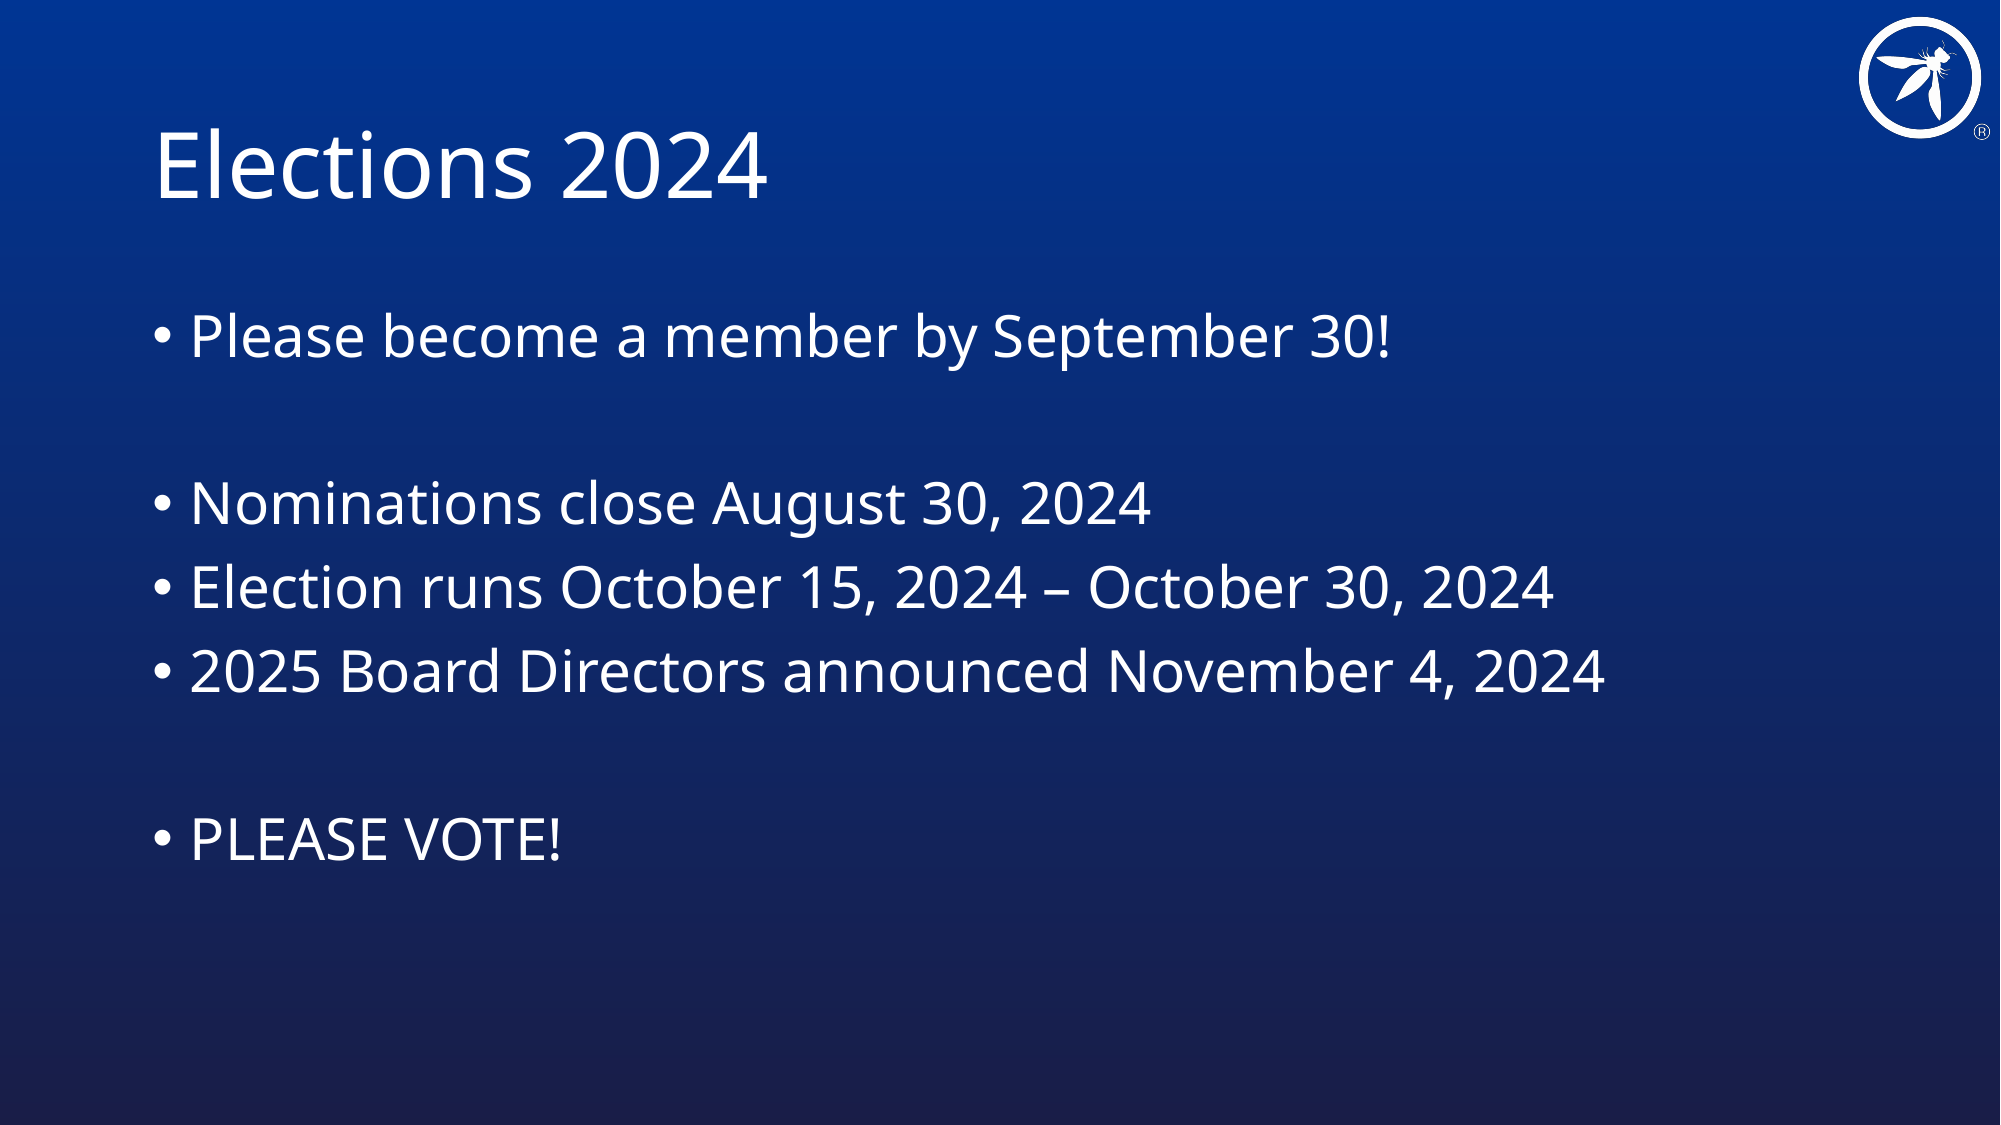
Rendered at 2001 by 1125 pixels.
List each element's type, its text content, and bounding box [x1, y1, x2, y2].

list Please become a member by September 30! Nominations close August 30, 2024 Election runs October 15, 2024 – October 30, 2024 2025 Board Directors announced November 4, 2024 PLEASE VOTE! [137, 299, 1863, 1014]
title Elections 2024 [137, 59, 1863, 278]
picture [1797, 0, 2001, 200]
